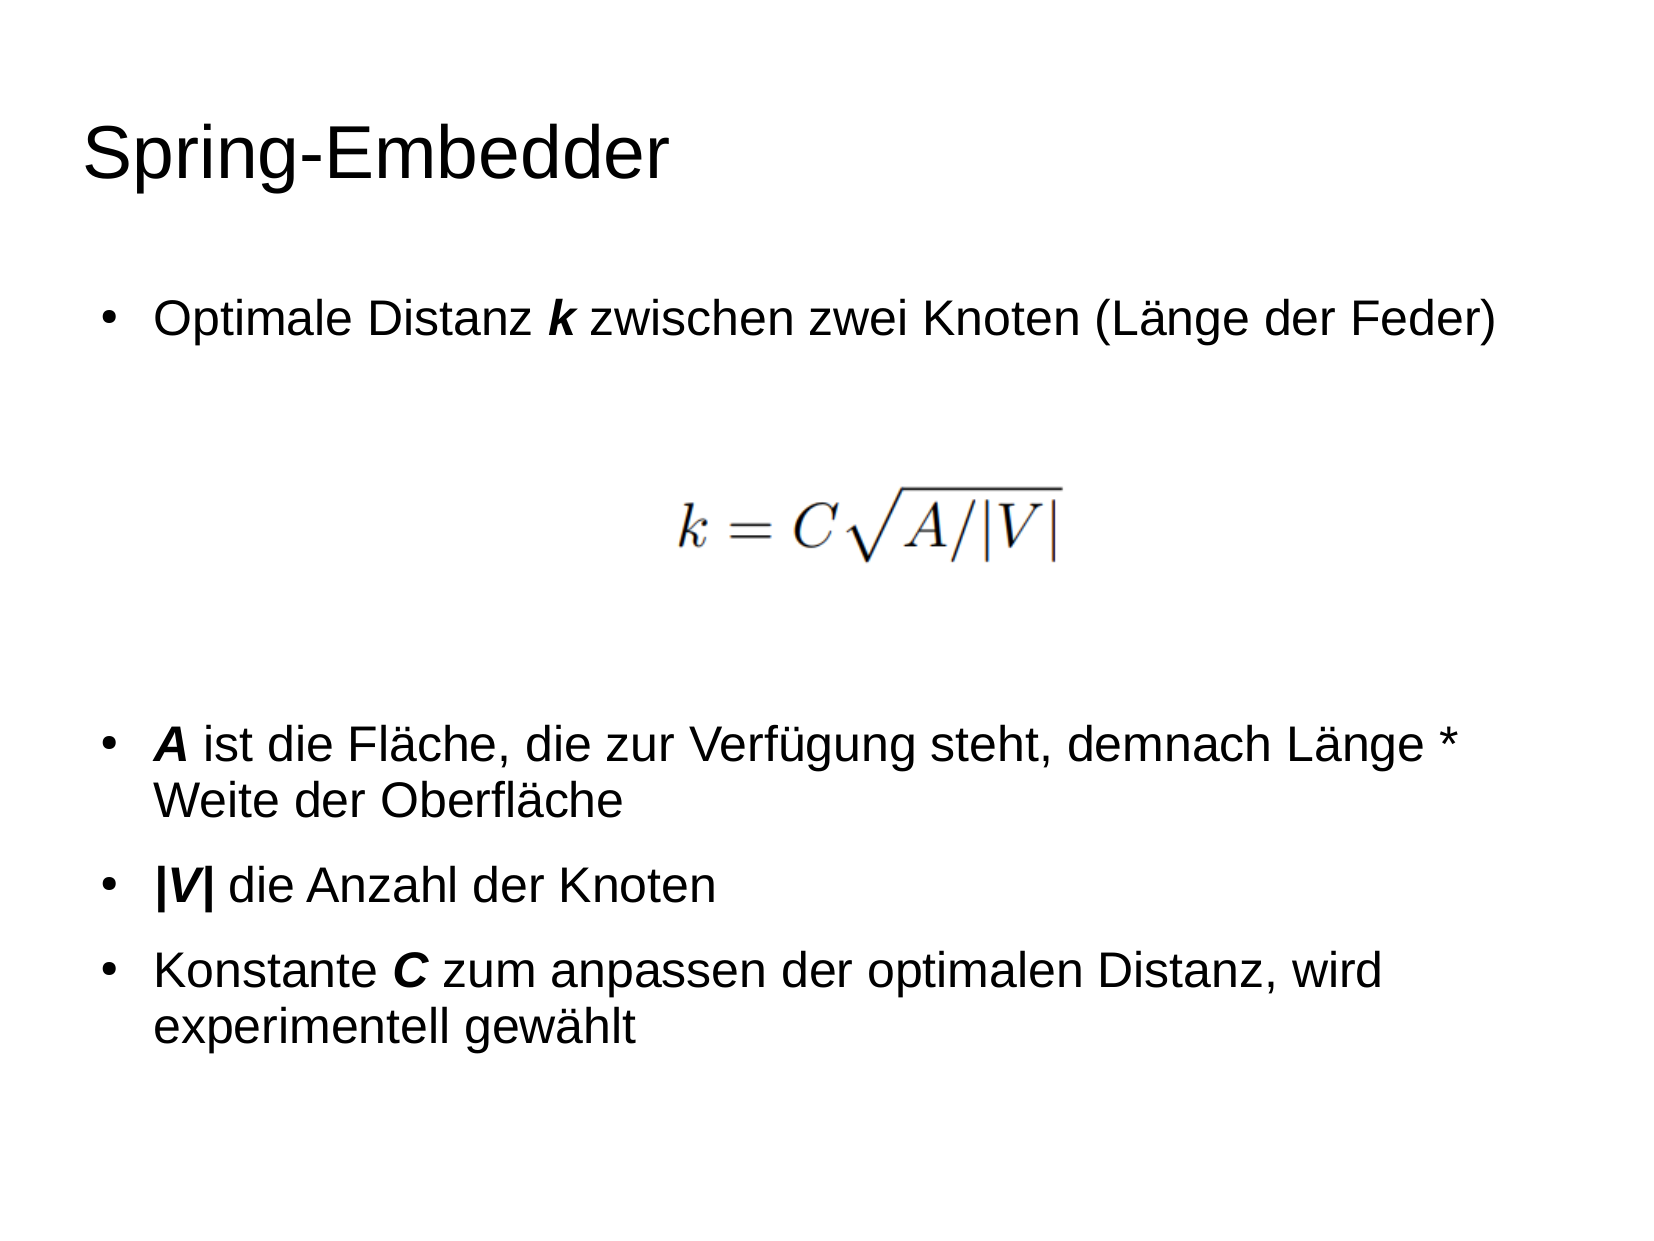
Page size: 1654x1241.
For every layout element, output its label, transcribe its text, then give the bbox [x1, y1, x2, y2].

picture [470, 354, 1229, 711]
title Spring-Embedder [82, 49, 1571, 257]
list Optimale Distanz k zwischen zwei Knoten (Länge der Feder) A ist die Fläche, die zur Verfügung steht, demnach Länge * Weite der Oberfläche |V| die Anzahl der Knoten Konstante C zum anpassen der optimalen Distanz, wird experimentell gewählt [82, 290, 1571, 1231]
